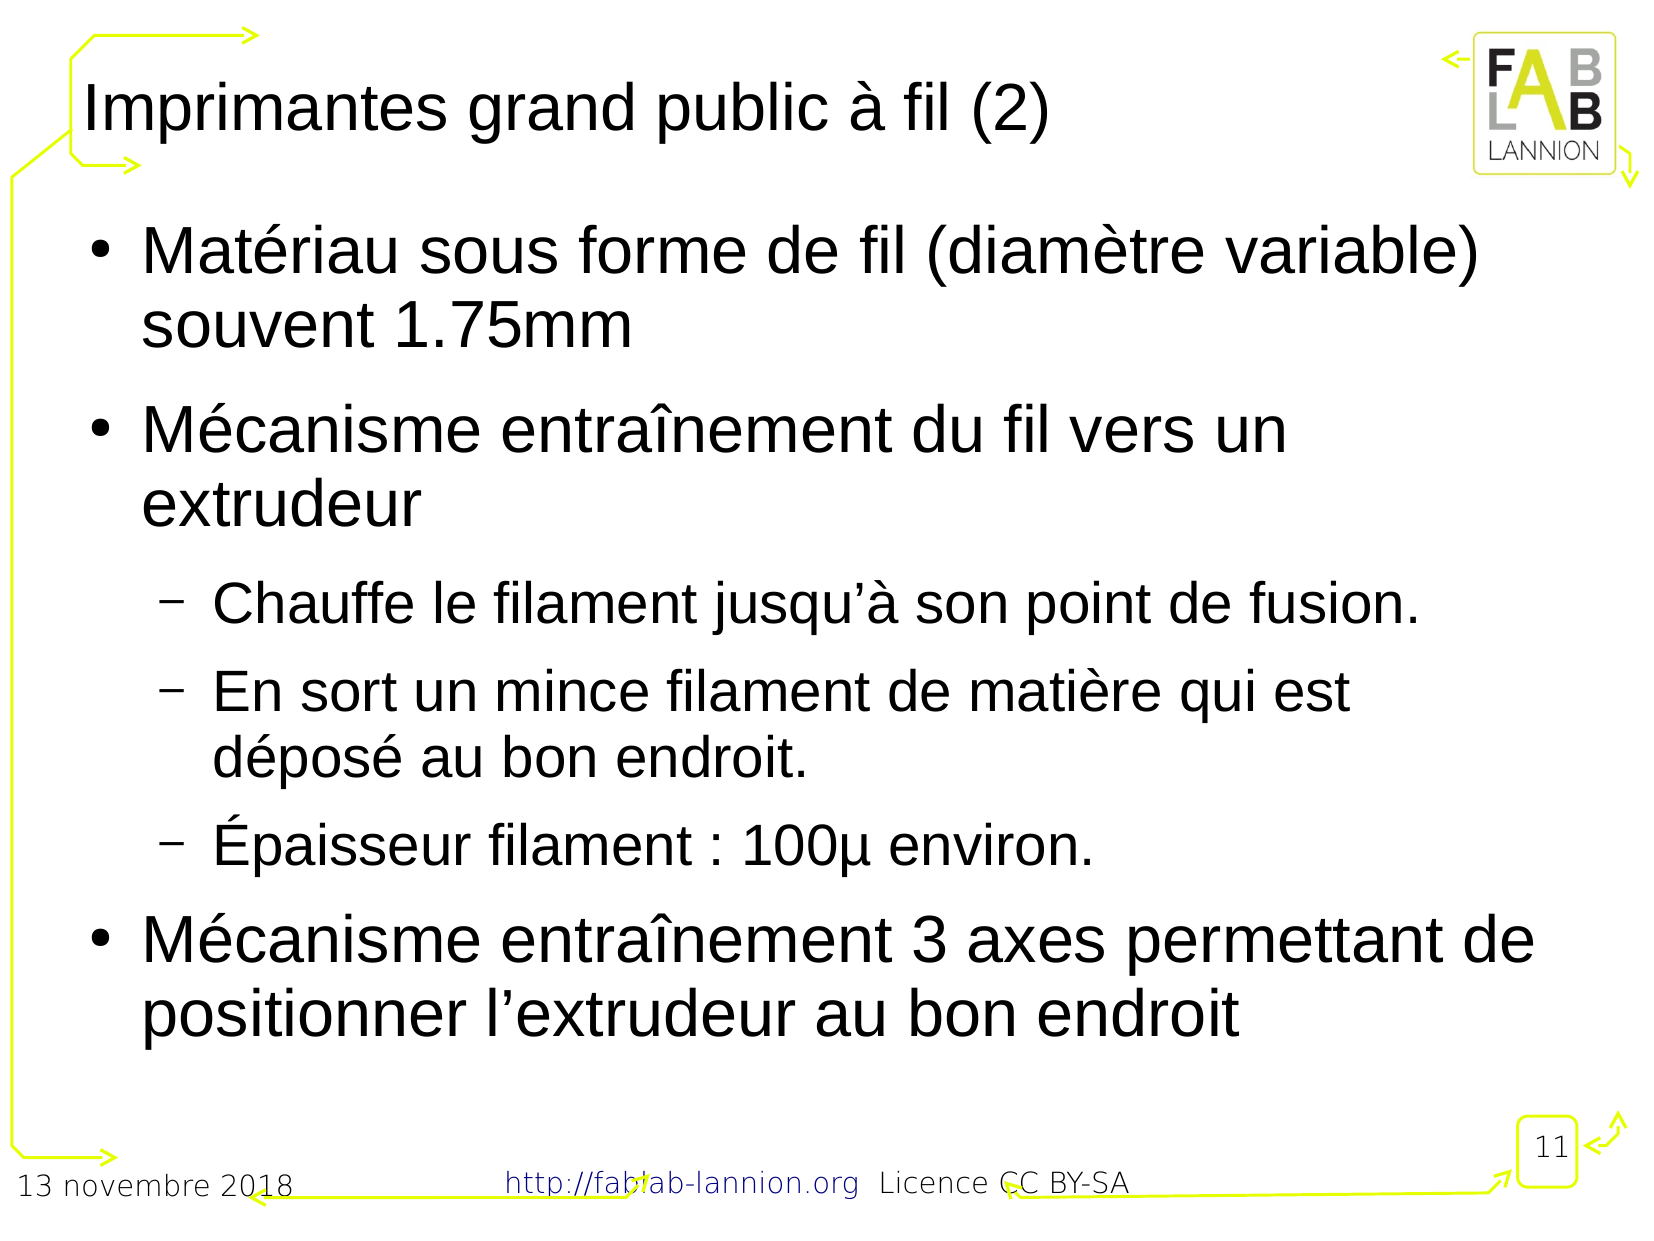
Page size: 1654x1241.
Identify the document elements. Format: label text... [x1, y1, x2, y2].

list Matériau sous forme de fil (diamètre variable) souvent 1.75mm Mécanisme entraînement du fil vers un extrudeur Chauffe le filament jusqu’à son point de fusion. En sort un mince filament de matière qui est déposé au bon endroit. Épaisseur filament : 100µ environ. Mécanisme entraînement 3 axes permettant de positionner l’extrudeur au bon endroit [70, 212, 1560, 1123]
title Imprimantes grand public à fil (2) [82, 49, 1441, 166]
picture [1470, 29, 1619, 178]
